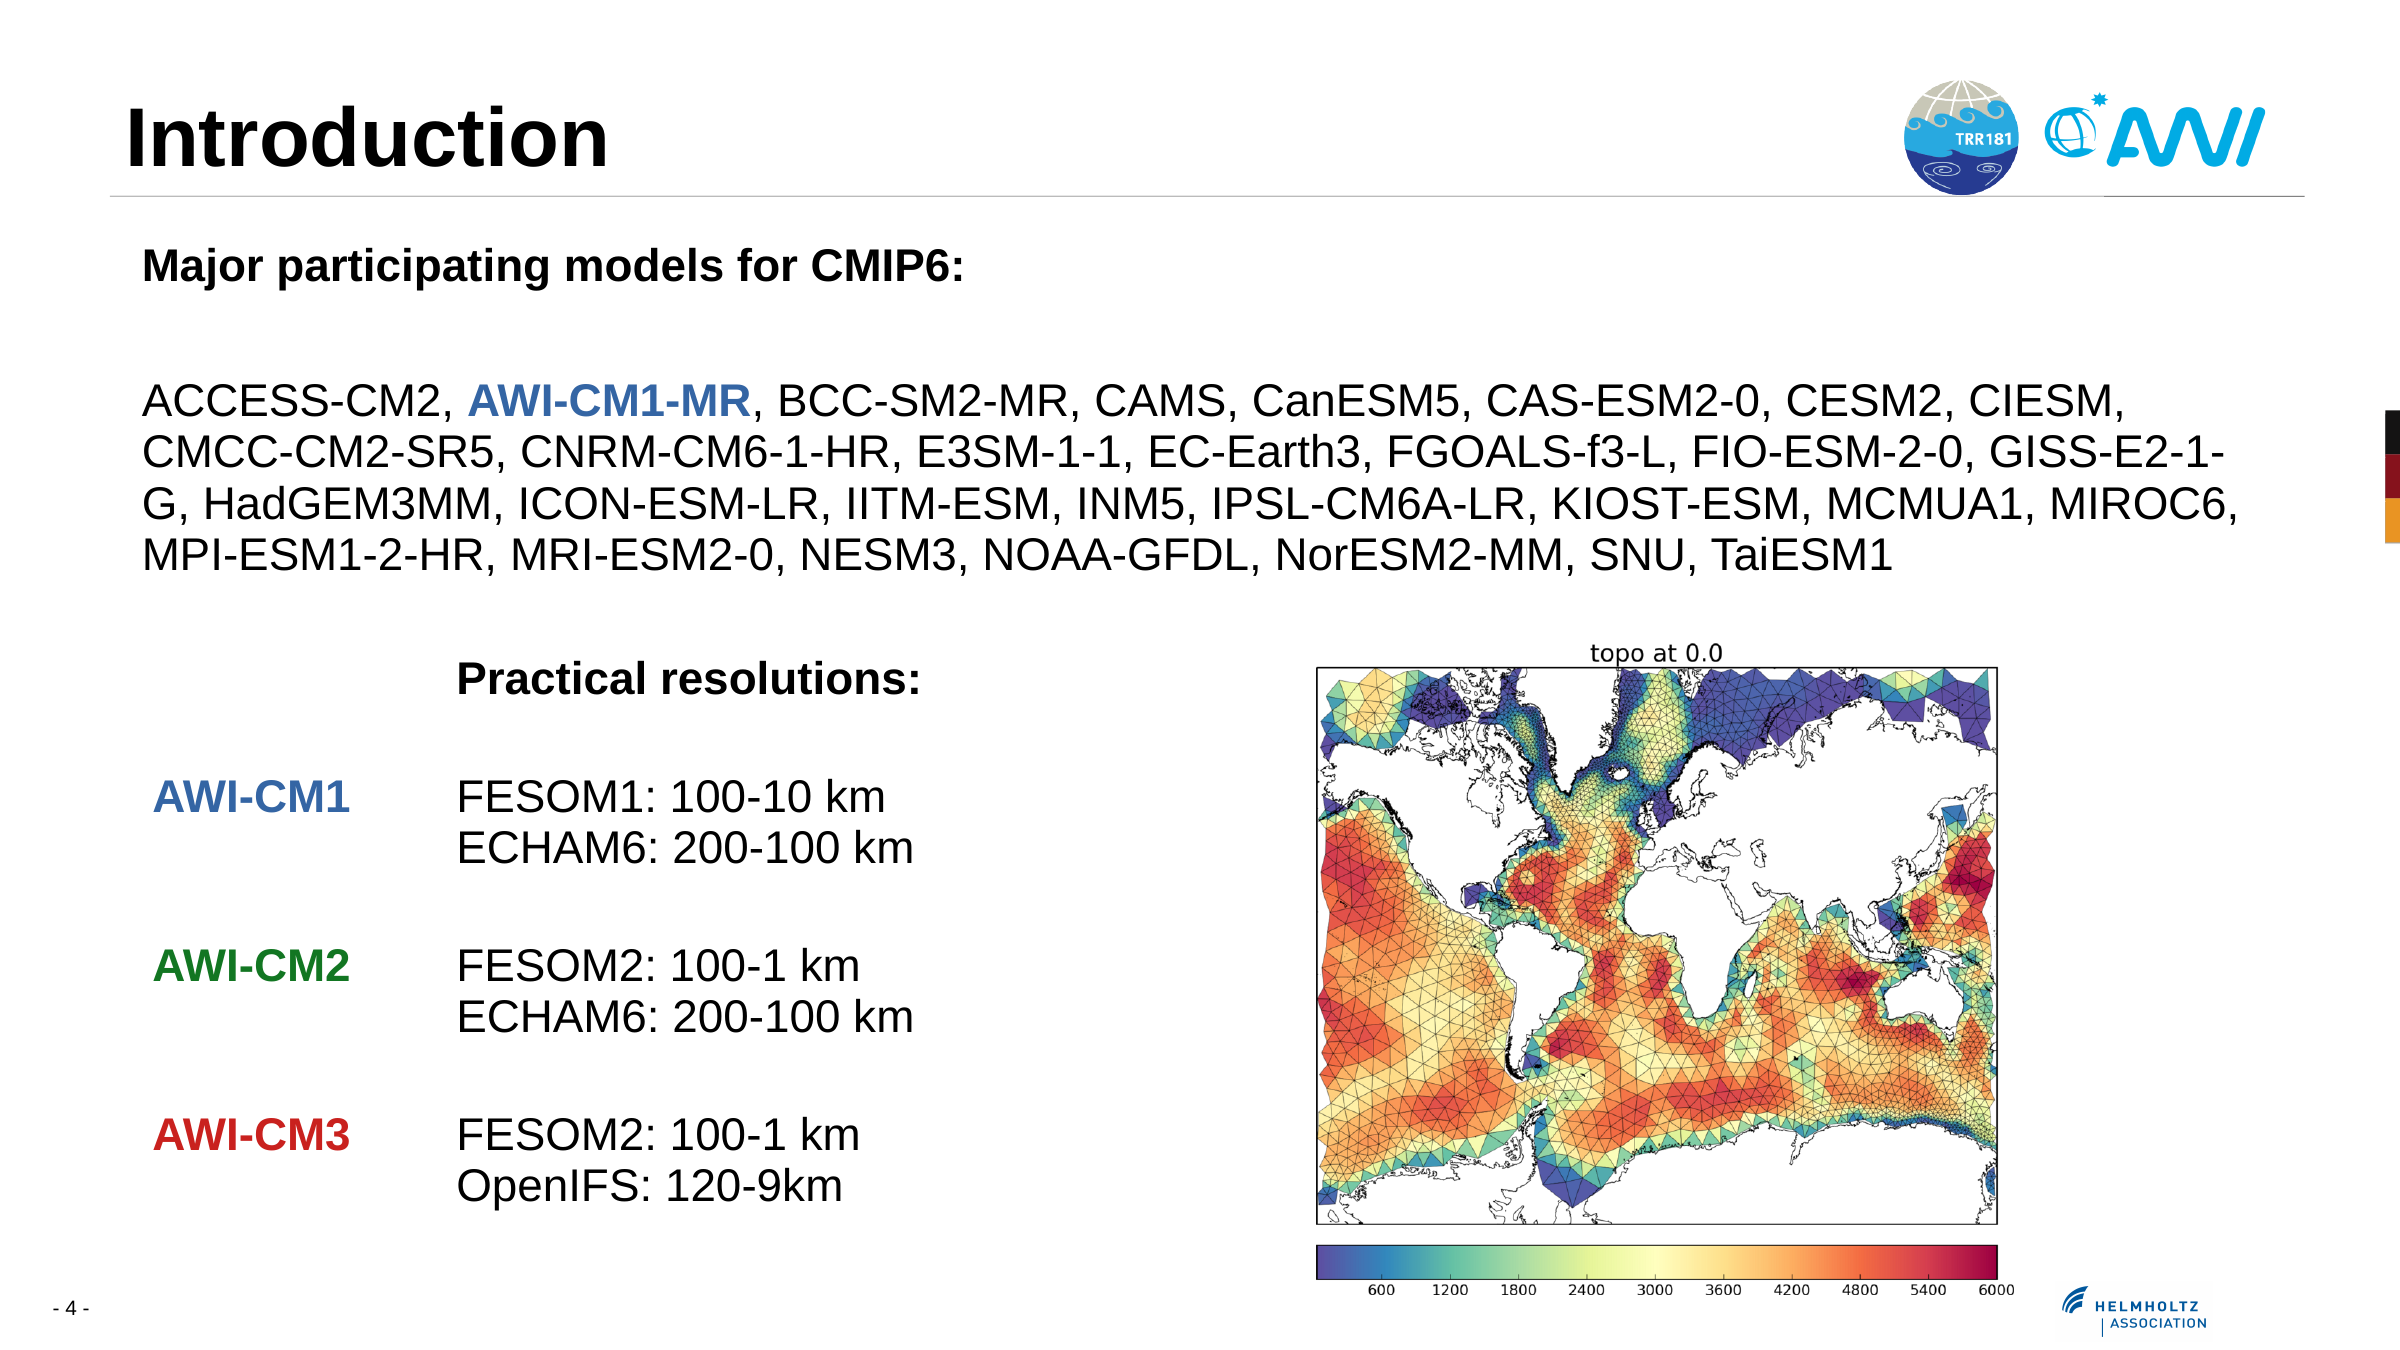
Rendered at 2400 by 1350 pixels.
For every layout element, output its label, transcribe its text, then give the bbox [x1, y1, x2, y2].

text_box Major participating models for CMIP6: ACCESS-CM2, AWI-CM1-MR, BCC-SM2-MR, CAMS, CanESM5, CAS-ESM2-0, CESM2, CIESM, CMCC-CM2-SR5, CNRM-CM6-1-HR, E3SM-1-1, EC-Earth3, FGOALS-f3-L, FIO-ESM-2-0, GISS-E2-1-G, HadGEM3MM, ICON-ESM-LR, IITM-ESM, INM5, IPSL-CM6A-LR, KIOST-ESM, MCMUA1, MIROC6, MPI-ESM1-2-HR, MRI-ESM2-0, NESM3, NOAA-GFDL, NorESM2-MM, SNU, TaiESM1 [127, 232, 2273, 1187]
table_cell FESOM1: 100-10 km ECHAM6: 200-100 km [443, 764, 1287, 932]
picture [1316, 643, 2014, 1295]
table_cell FESOM2: 100-1 km OpenIFS: 120-9km [443, 1102, 1287, 1219]
table_cell AWI-CM3 [139, 1102, 442, 1219]
table_cell AWI-CM2 [139, 933, 442, 1101]
table_cell FESOM2: 100-1 km ECHAM6: 200-100 km [443, 933, 1287, 1101]
table_cell AWI-CM1 [139, 764, 442, 932]
picture [2055, 1281, 2213, 1342]
text_box Introduction [110, 75, 2297, 195]
table_header Practical resolutions: [443, 646, 1287, 763]
table_header [139, 646, 442, 763]
